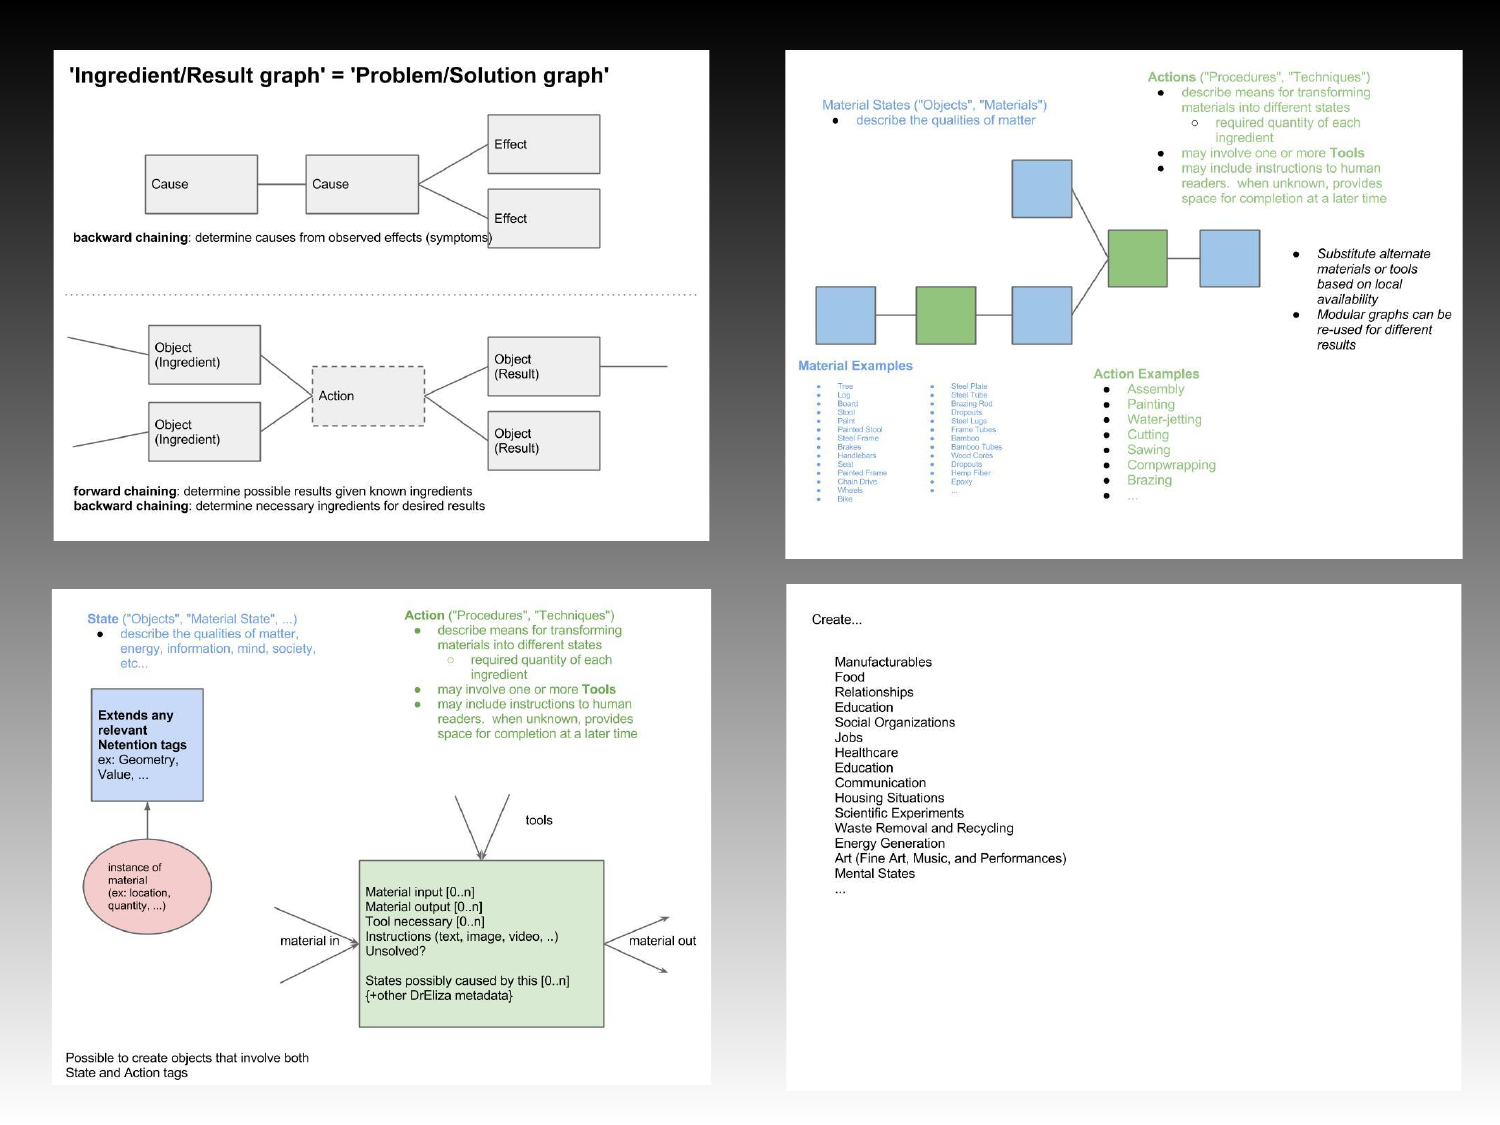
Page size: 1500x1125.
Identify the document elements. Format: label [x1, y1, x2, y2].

text_box [51, 589, 712, 1085]
text_box [786, 584, 1462, 1091]
text_box [53, 50, 710, 541]
text_box [785, 50, 1463, 559]
